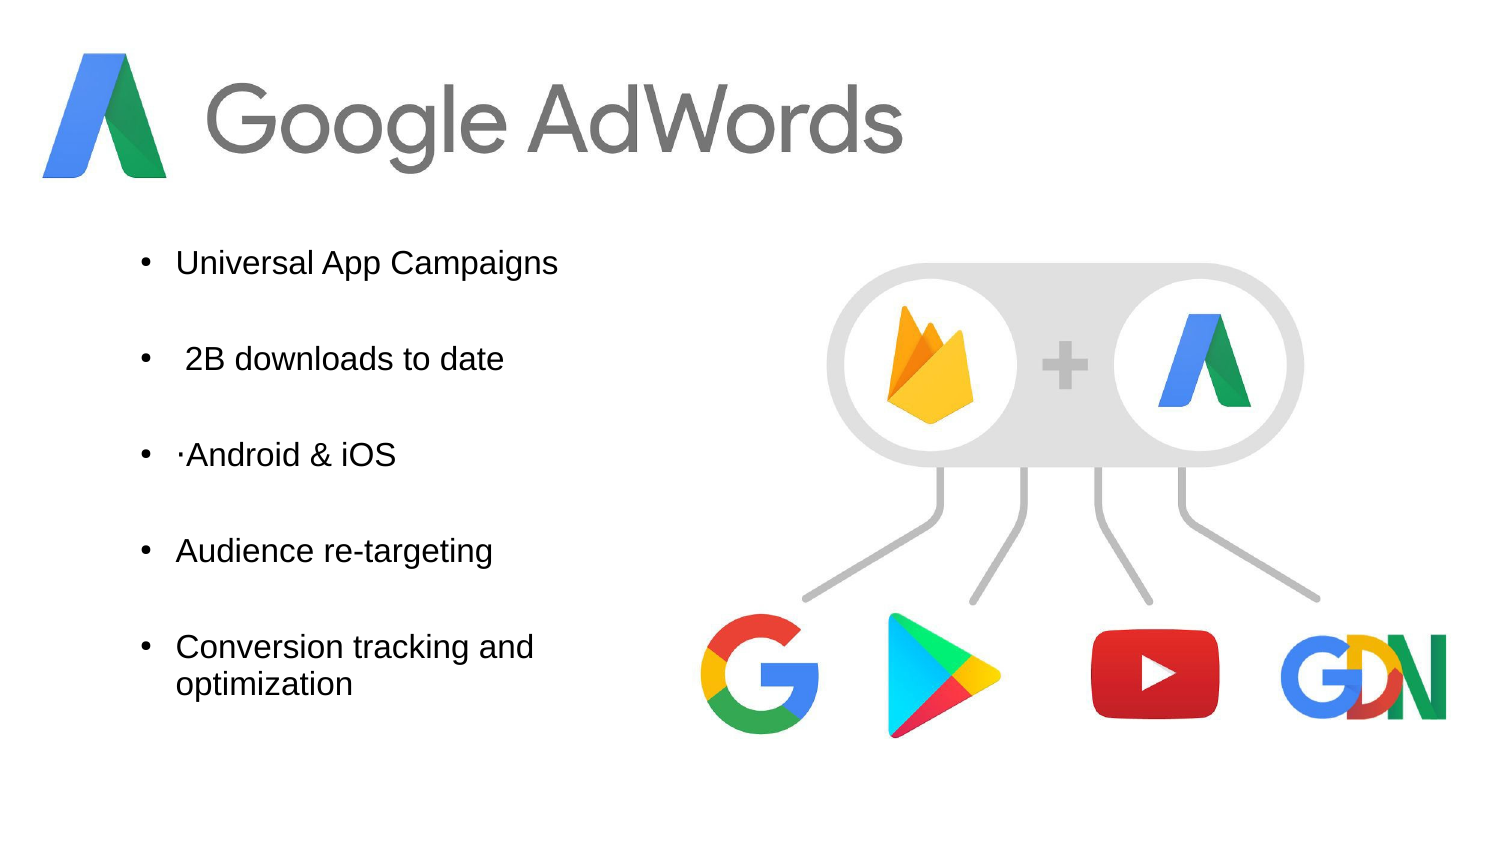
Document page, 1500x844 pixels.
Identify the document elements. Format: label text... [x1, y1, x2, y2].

text_box Universal App Campaigns 2B downloads to date ⋅Android & iOS Audience re-targeting Conversion tracking and optimization [125, 237, 586, 795]
text_box [0, 0, 1500, 843]
